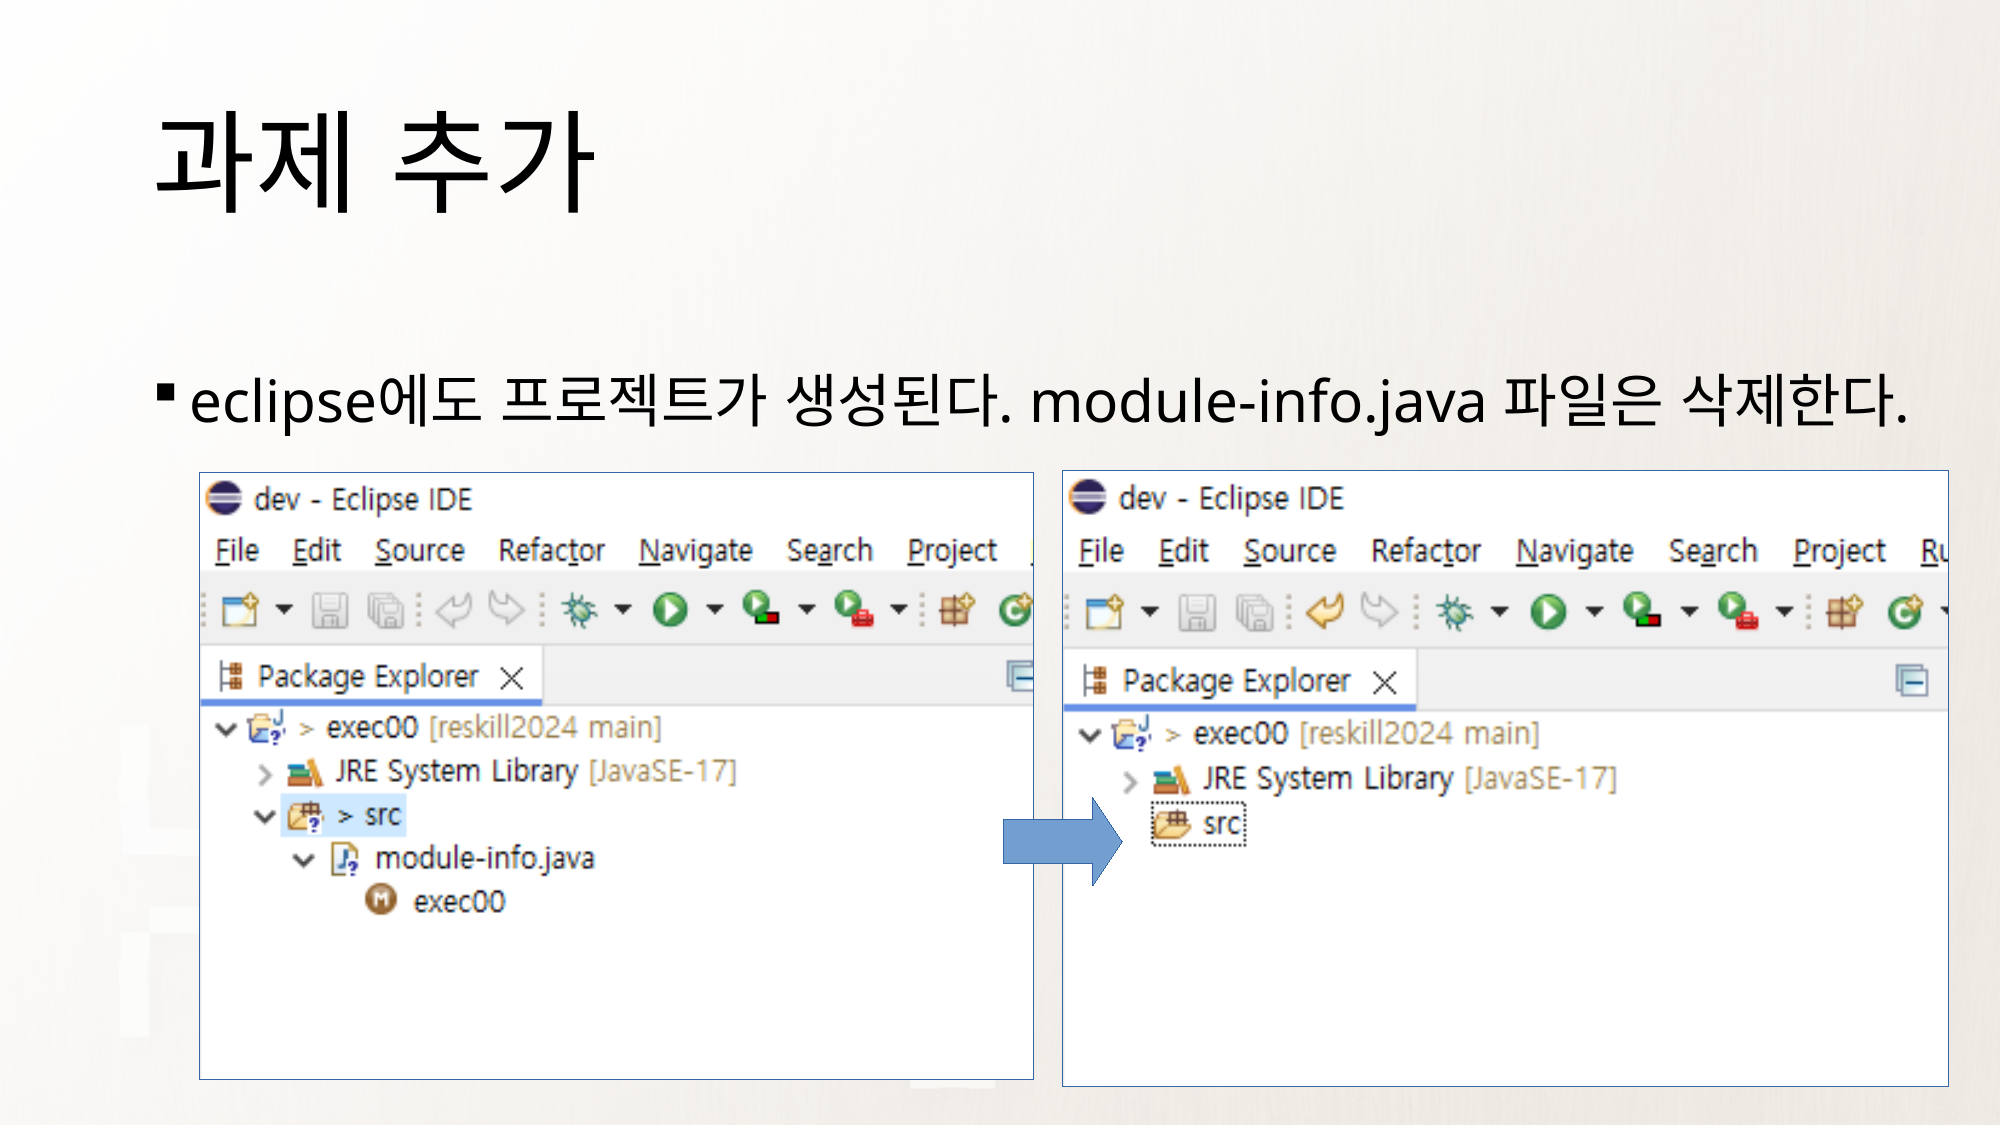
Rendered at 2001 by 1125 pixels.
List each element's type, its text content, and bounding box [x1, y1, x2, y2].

picture [1062, 470, 1949, 1087]
picture [199, 472, 1034, 1080]
list eclipse에도 프로젝트가 생성된다. module-info.java 파일은 삭제한다. [137, 364, 1979, 473]
text_box [1003, 797, 1123, 886]
title 과제 추가 [137, 59, 1863, 278]
